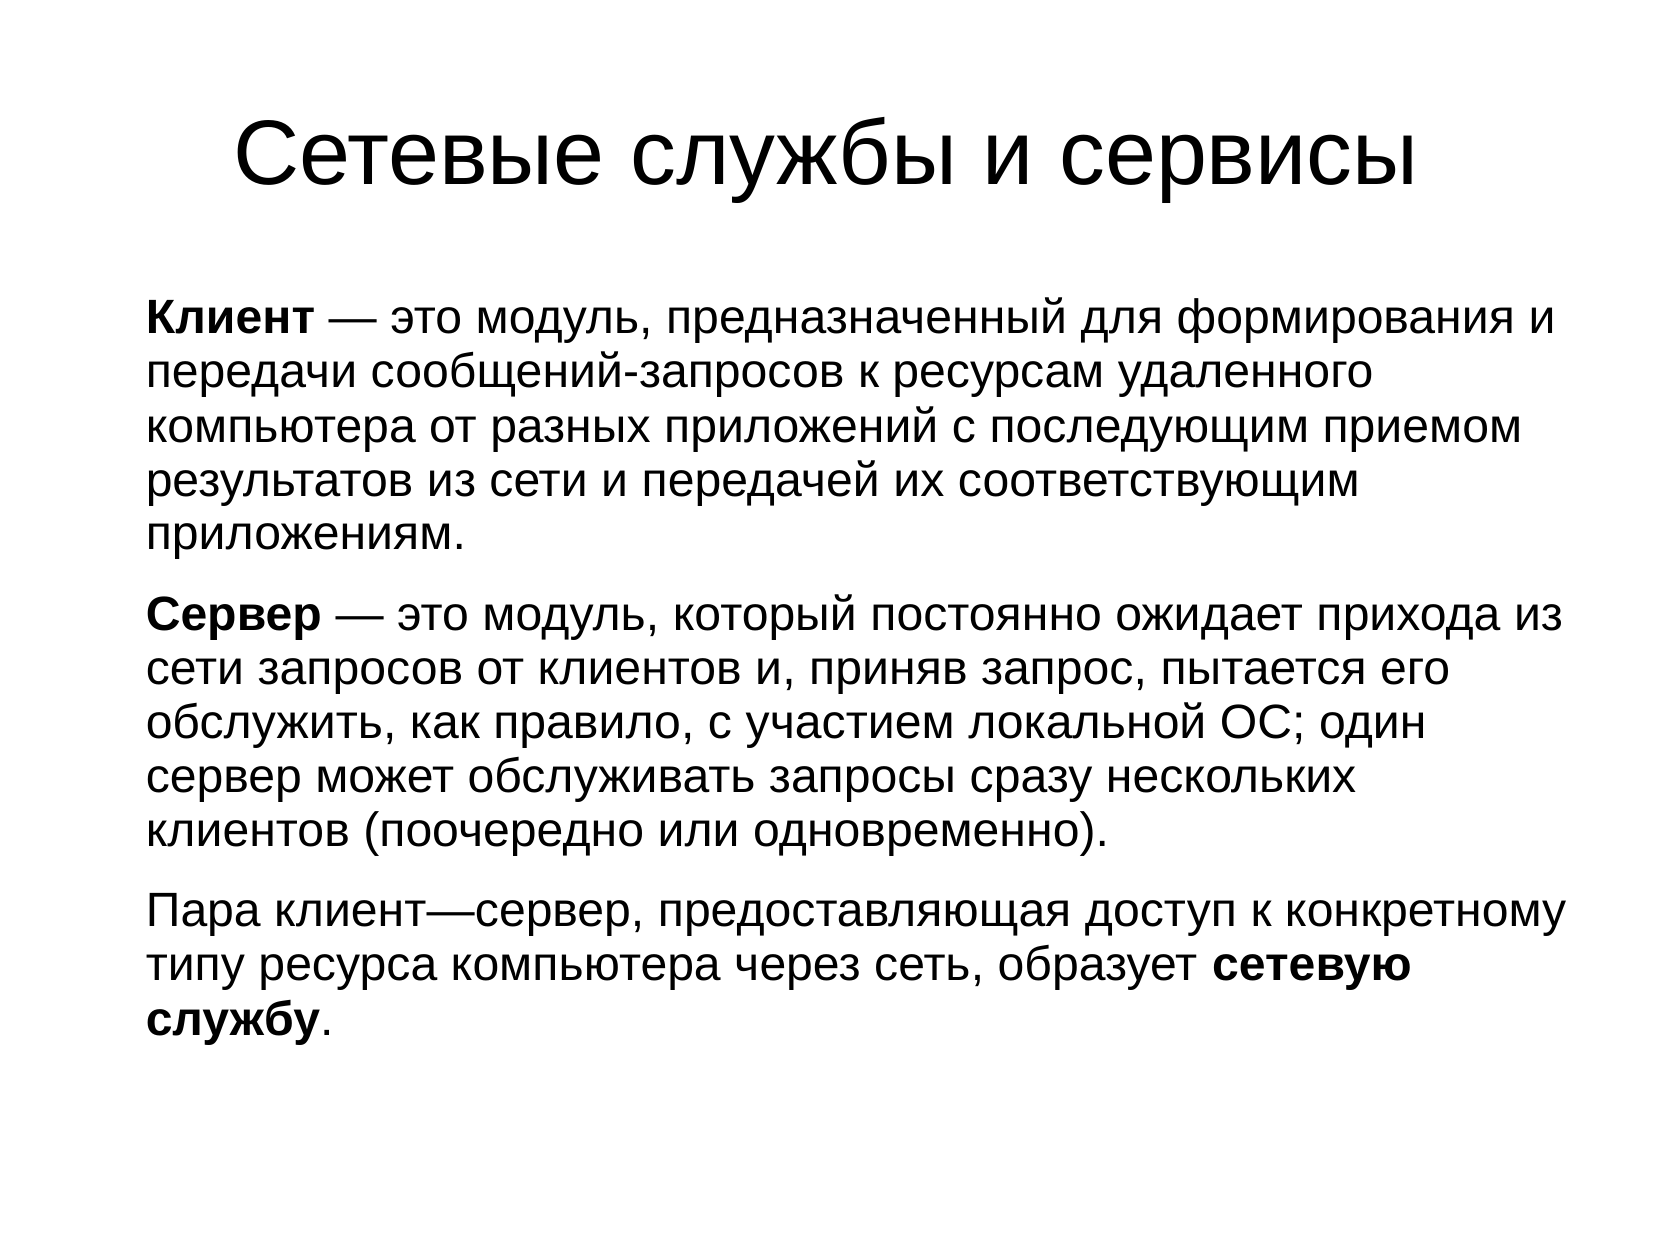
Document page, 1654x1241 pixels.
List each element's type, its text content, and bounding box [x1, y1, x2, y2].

title Сетевые службы и сервисы [82, 49, 1571, 257]
list Клиент — это модуль, предназначенный для формирования и передачи сообщений-запросов к ресурсам удаленного компьютера от разных приложений с последующим приемом результатов из сети и передачей их соответствующим приложениям. Сервер — это модуль, который постоянно ожидает прихода из сети запросов от клиентов и, приняв запрос, пытается его обслужить, как правило, с участием локальной ОС; один сервер может обслуживать запросы сразу нескольких клиентов (поочередно или одновременно). Пара клиент—сервер, предоставляющая доступ к конкретному типу ресурса компьютера через сеть, образует сетевую службу. [82, 290, 1571, 1052]
